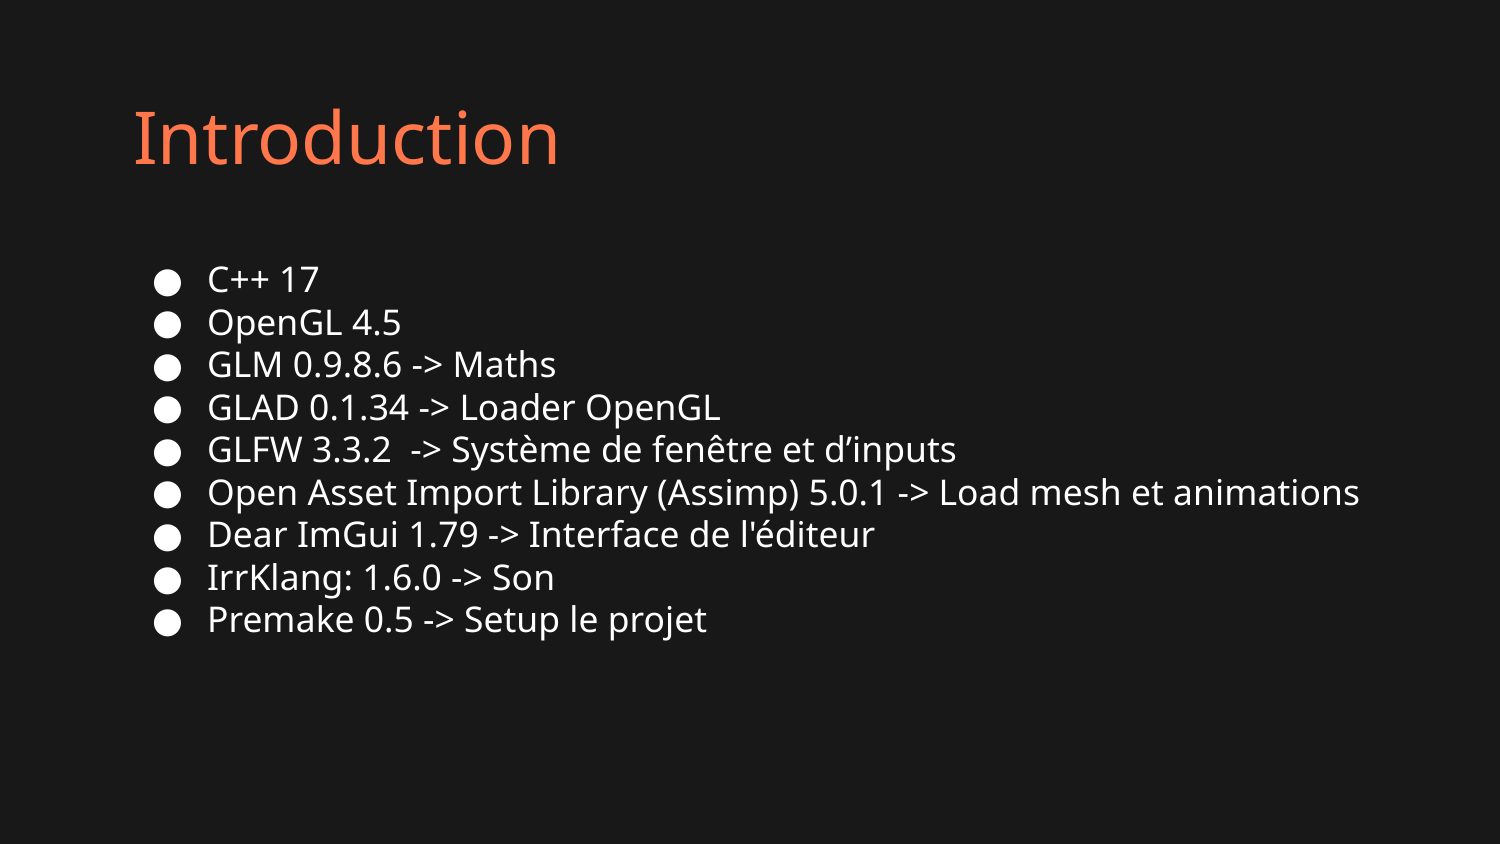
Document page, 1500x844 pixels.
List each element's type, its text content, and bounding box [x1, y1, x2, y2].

title Introduction [118, 88, 1382, 183]
subtitle C++ 17 OpenGL 4.5 GLM 0.9.8.6 -> Maths GLAD 0.1.34 -> Loader OpenGL GLFW 3.3.2 -> Système de fenêtre et d’inputs Open Asset Import Library (Assimp) 5.0.1 -> Load mesh et animations Dear ImGui 1.79 -> Interface de l'éditeur IrrKlang: 1.6.0 -> Son Premake 0.5 -> Setup le projet [117, 242, 1381, 756]
